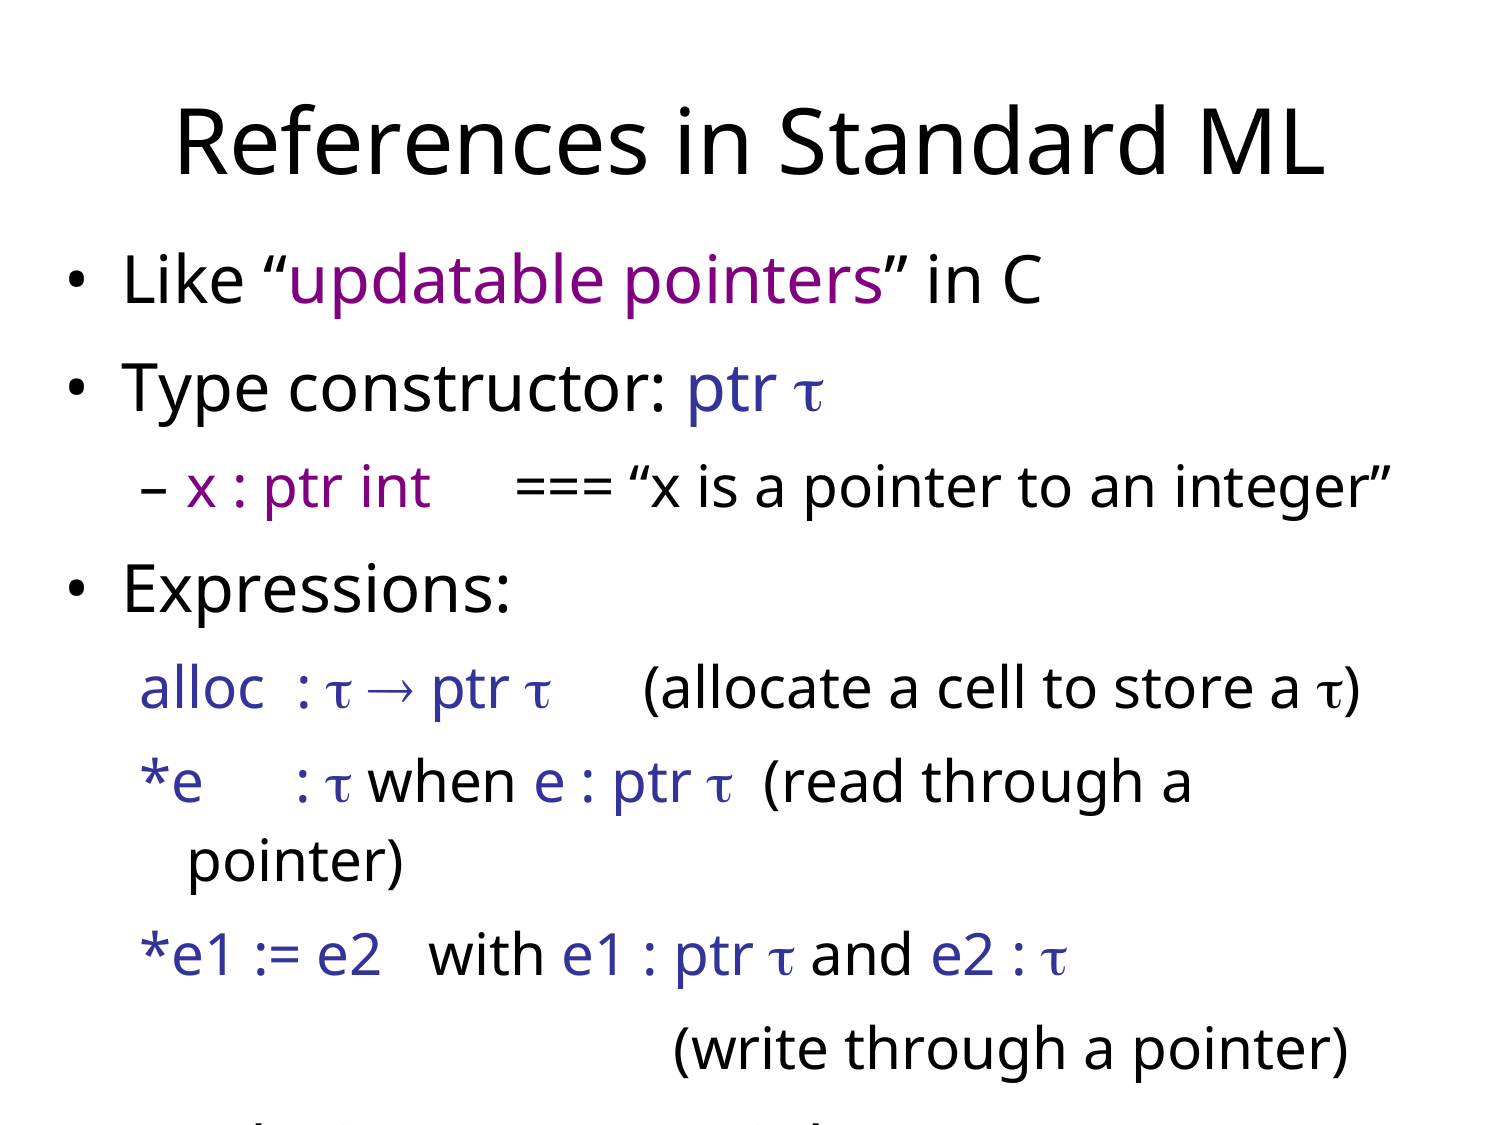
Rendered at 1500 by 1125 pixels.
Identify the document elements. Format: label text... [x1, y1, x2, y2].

title References in Standard ML [75, 45, 1426, 224]
list Like “updatable pointers” in C Type constructor: ptr  x : ptr int === “x is a pointer to an integer” Expressions: alloc :   ptr  (allocate a cell to store a ) *e :  when e : ptr  (read through a pointer) *e1 := e2 with e1 : ptr  and e2 :  (write through a pointer) Works just as you might expect ... [49, 224, 1438, 1028]
